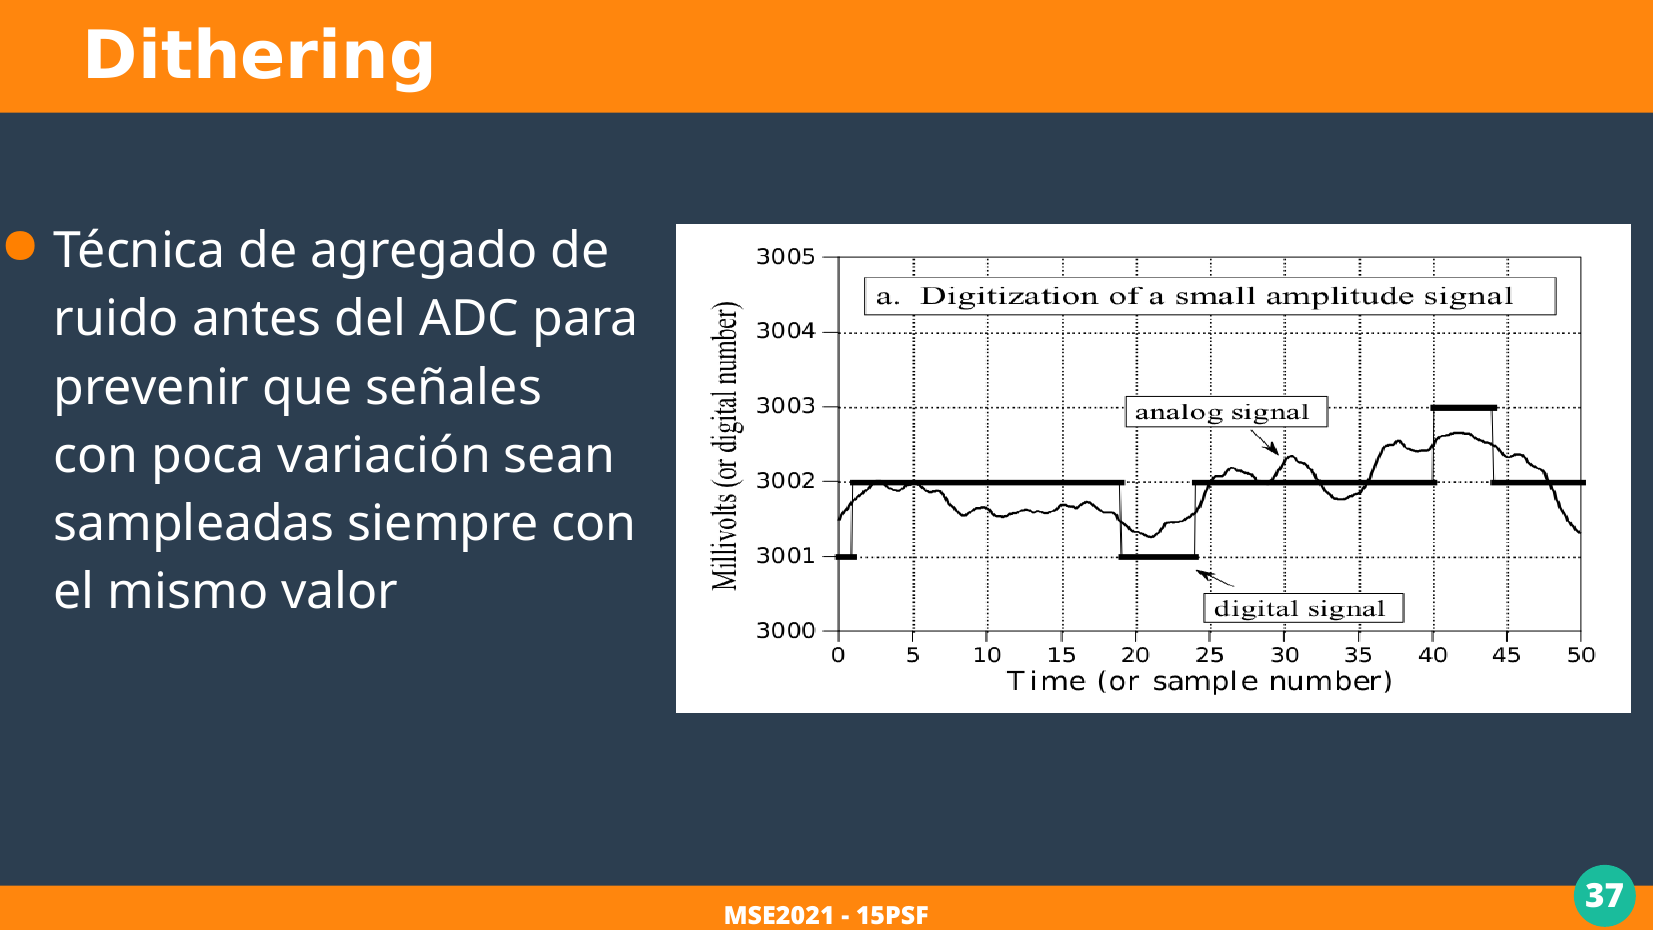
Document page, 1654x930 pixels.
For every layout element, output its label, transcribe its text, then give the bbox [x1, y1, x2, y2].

title Dithering [0, 16, 1613, 113]
list Técnica de agregado de ruido antes del ADC para prevenir que señales con poca variación sean sampleadas siempre con el mismo valor [0, 214, 640, 930]
picture [676, 224, 1631, 713]
